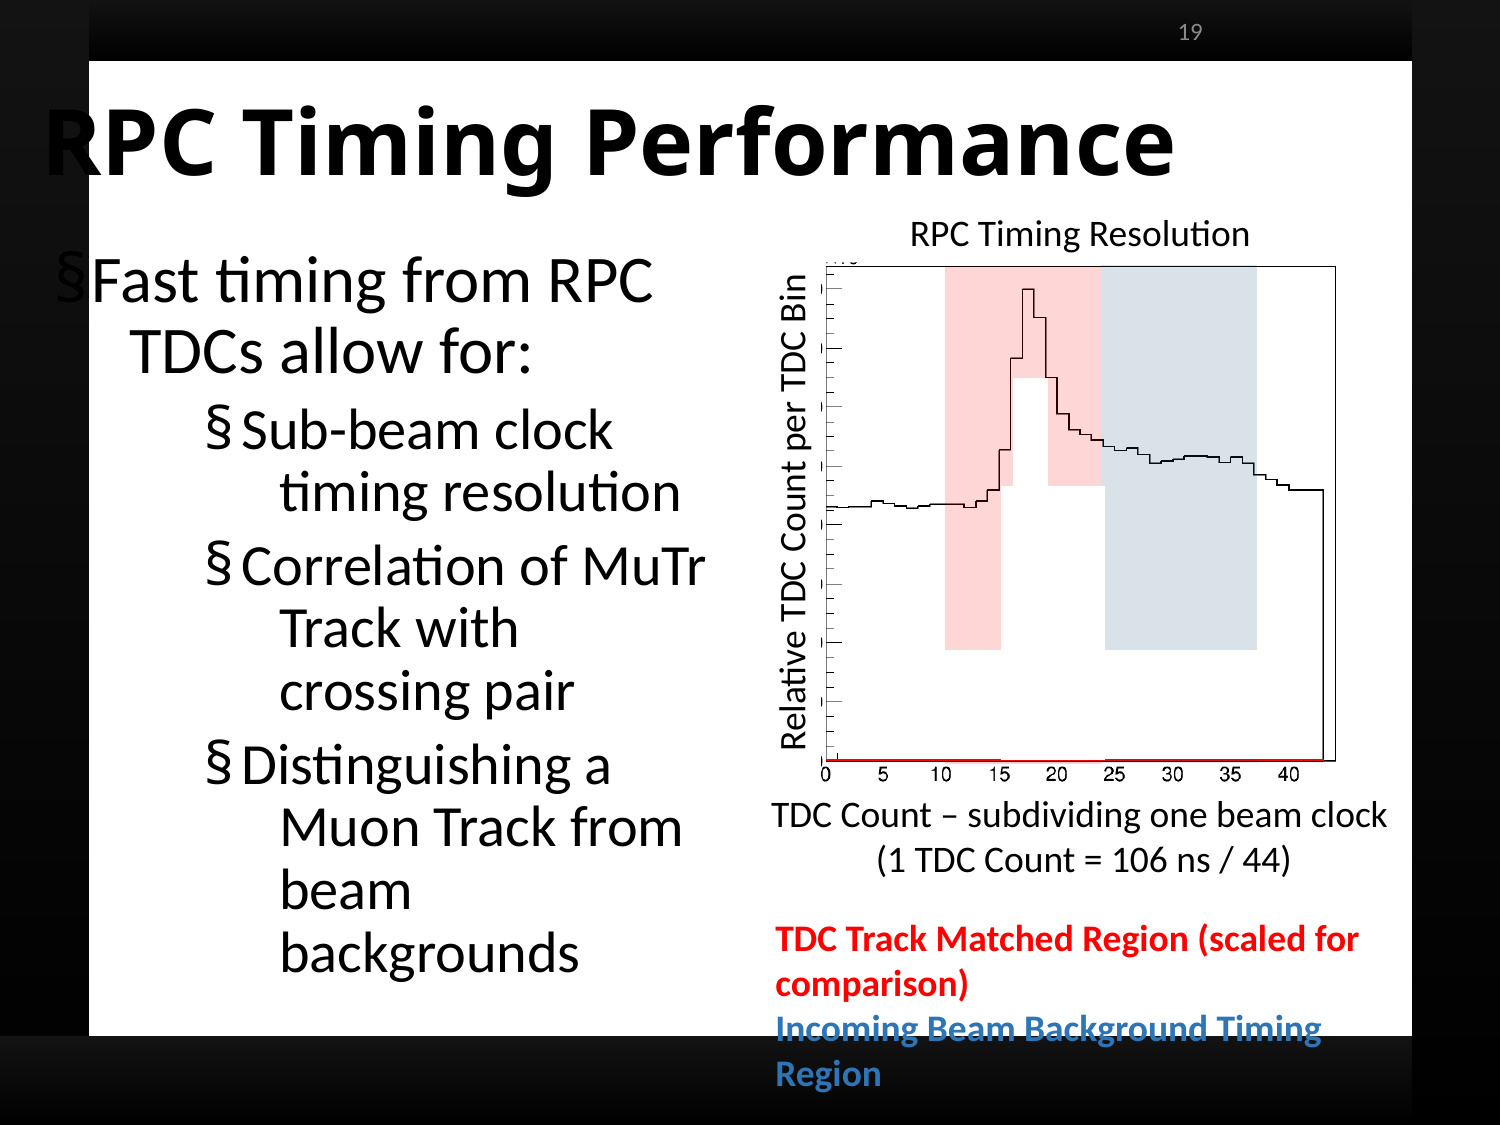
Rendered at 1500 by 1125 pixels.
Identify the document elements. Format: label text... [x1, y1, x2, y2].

text_box TDC Count – subdividing one beam clock (1 TDC Count = 106 ns / 44) [751, 782, 1417, 889]
text_box Relative TDC Count per TDC Bin [760, 248, 821, 778]
title RPC Timing Performance [26, 71, 1482, 222]
text_box RPC Timing Resolution [762, 201, 1399, 263]
text_box TDC Track Matched Region (scaled for comparison) Incoming Beam Background Timing Region [760, 906, 1417, 1104]
list Fast timing from RPC TDCs allow for: Sub-beam clock timing resolution Correlation of MuTr Track with crossing pair Distinguishing a Muon Track from beam backgrounds [39, 236, 734, 1034]
slide_number 19 [1162, 0, 1500, 61]
picture [762, 263, 1399, 782]
text_box [843, 265, 1321, 764]
